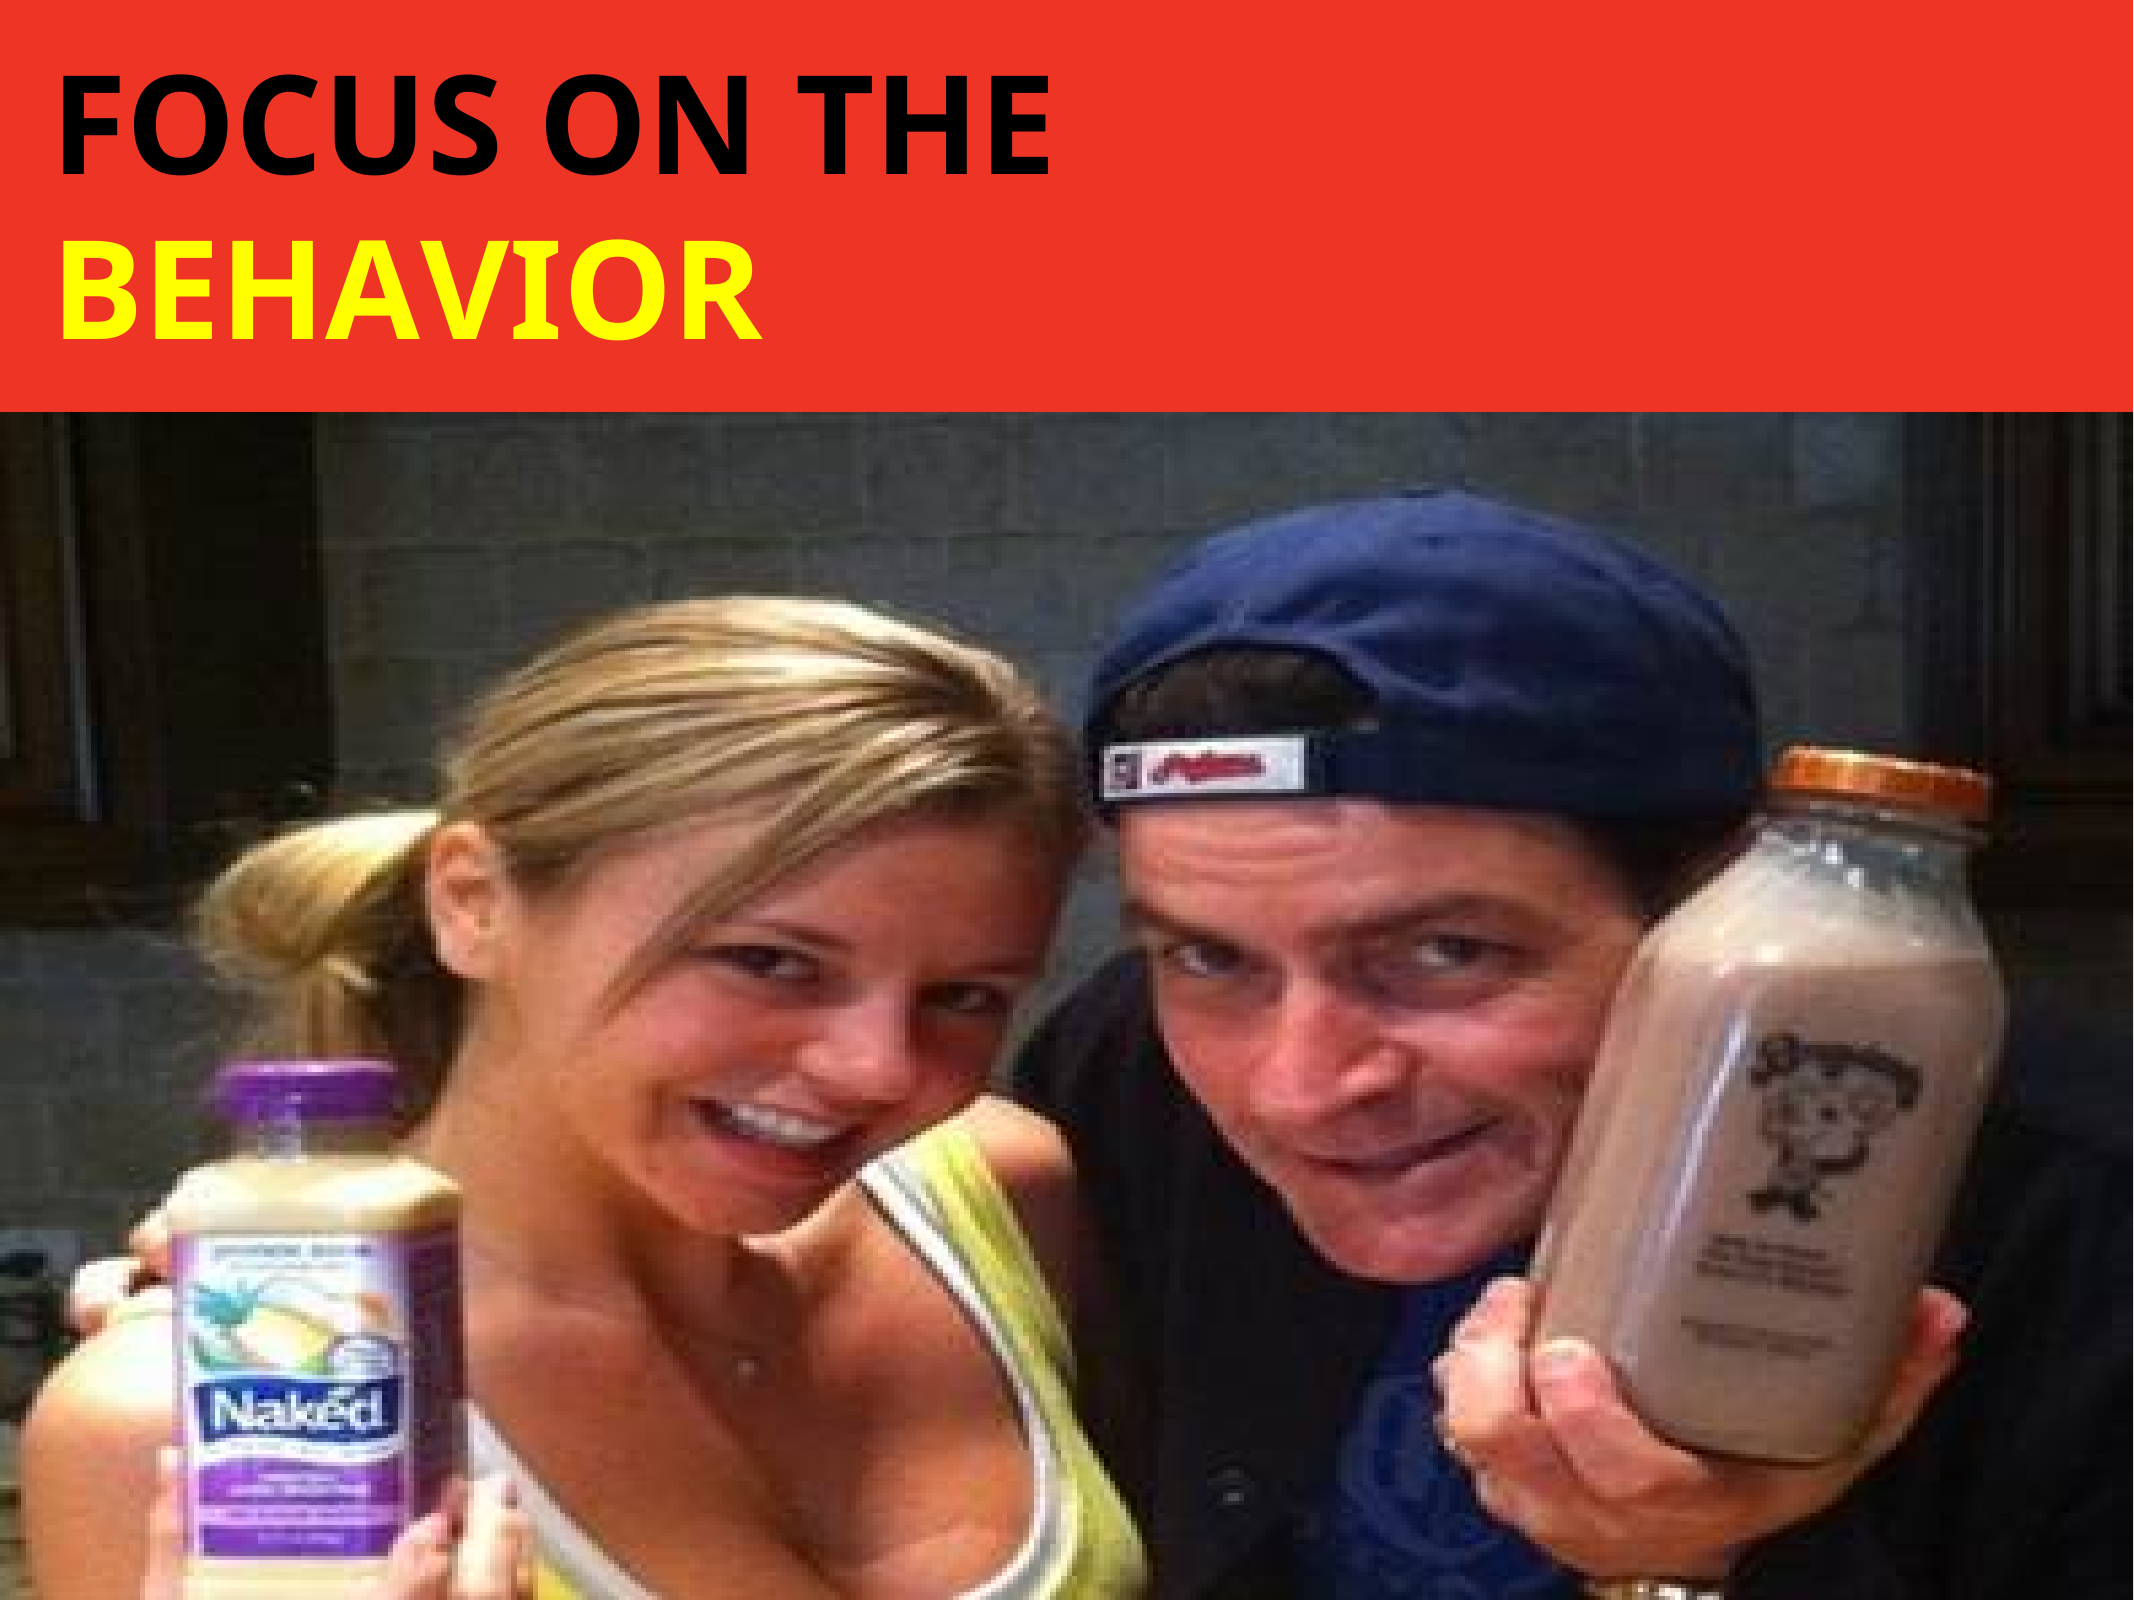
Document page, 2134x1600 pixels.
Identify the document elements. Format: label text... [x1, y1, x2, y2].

text_box FOCUS ON THE BEHAVIOR [41, 37, 2134, 412]
picture [0, 412, 2134, 1600]
